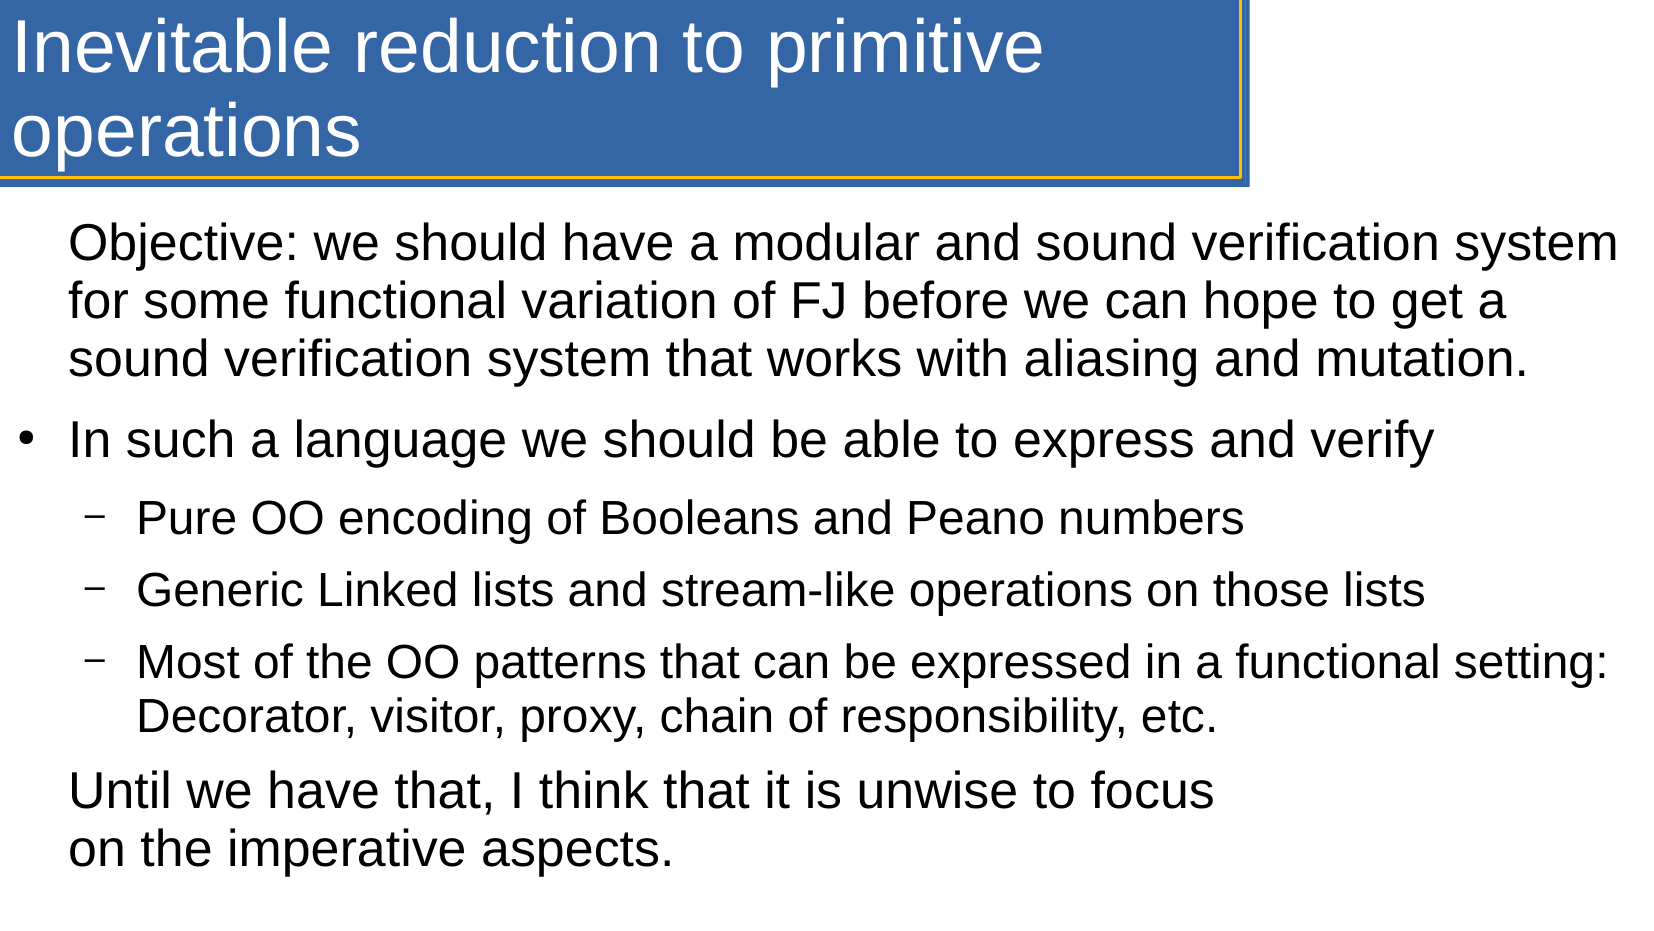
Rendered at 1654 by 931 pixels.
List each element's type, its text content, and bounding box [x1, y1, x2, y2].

list Objective: we should have a modular and sound verification system for some functional variation of FJ before we can hope to get a sound verification system that works with aliasing and mutation. In such a language we should be able to express and verify Pure OO encoding of Booleans and Peano numbers Generic Linked lists and stream-like operations on those lists Most of the OO patterns that can be expressed in a functional setting: Decorator, visitor, proxy, chain of responsibility, etc. Until we have that, I think that it is unwise to focus on the imperative aspects. [0, 213, 1651, 919]
title Inevitable reduction to primitive operations [11, 4, 1238, 173]
